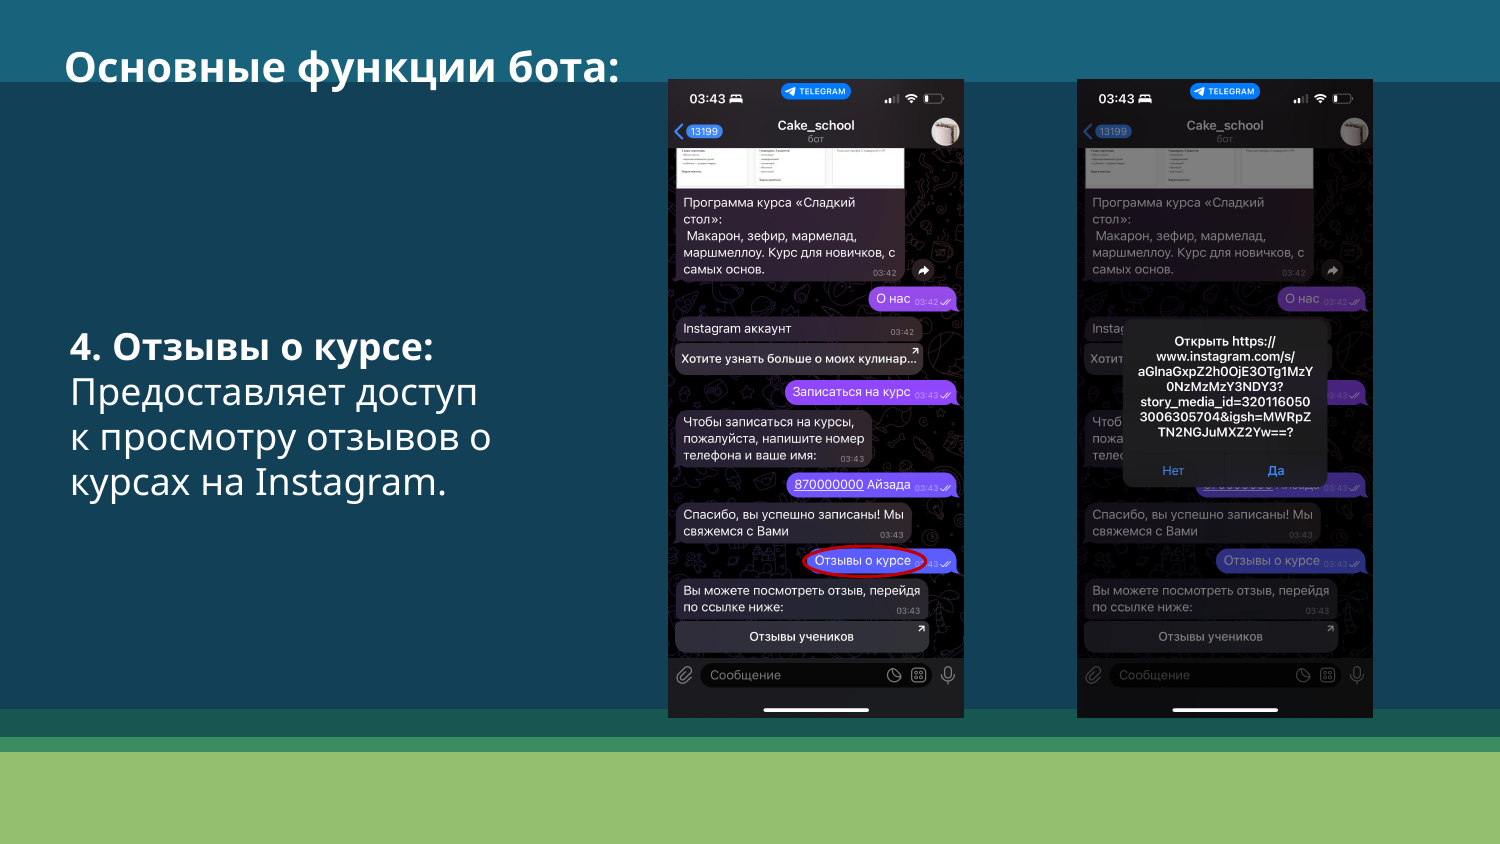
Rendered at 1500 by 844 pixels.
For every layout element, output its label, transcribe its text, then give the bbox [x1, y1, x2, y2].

text_box 4. Отзывы о курсе: Предоставляет доступ к просмотру отзывов о курсах на Instagram. [55, 315, 520, 513]
picture [668, 79, 964, 718]
title Основные функции бота: [0, 25, 685, 92]
picture [1077, 79, 1373, 718]
